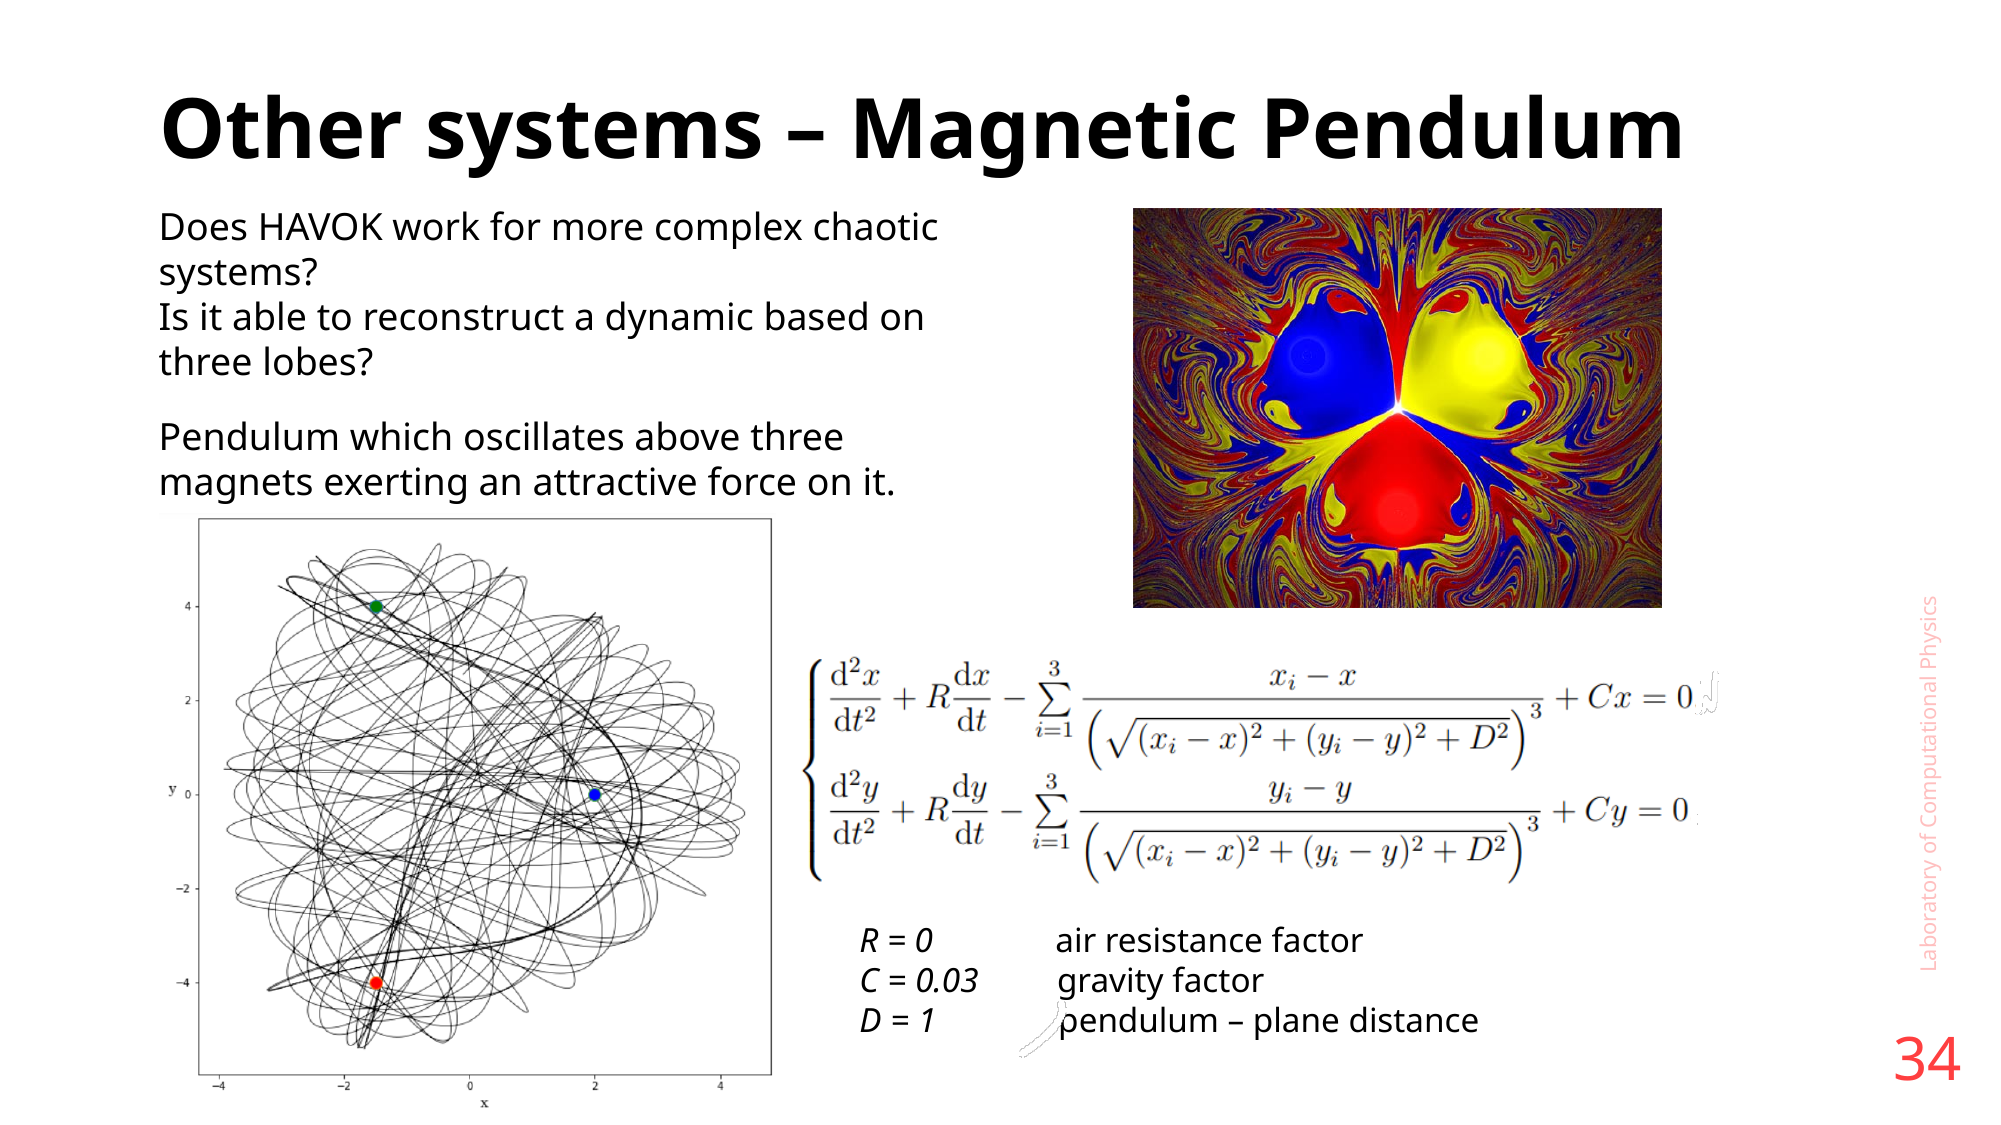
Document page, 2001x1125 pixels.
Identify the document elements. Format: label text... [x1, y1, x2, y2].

picture [159, 513, 1724, 1111]
picture [1133, 208, 1662, 608]
footer Laboratory of Computational Physics [1897, 400, 1958, 988]
text_box Does HAVOK work for more complex chaotic systems? Is it able to reconstruct a dynamic based on three lobes? Pendulum which oscillates above three magnets exerting an attractive force on it. [143, 195, 1023, 514]
slide_number 34 [1852, 1012, 2000, 1110]
picture [1019, 1001, 1067, 1058]
title Other systems – Magnetic Pendulum [144, 36, 1735, 185]
text_box R = 0 air resistance factor C = 0.03 gravity factor D = 1 pendulum – plane distance [844, 911, 1724, 1049]
